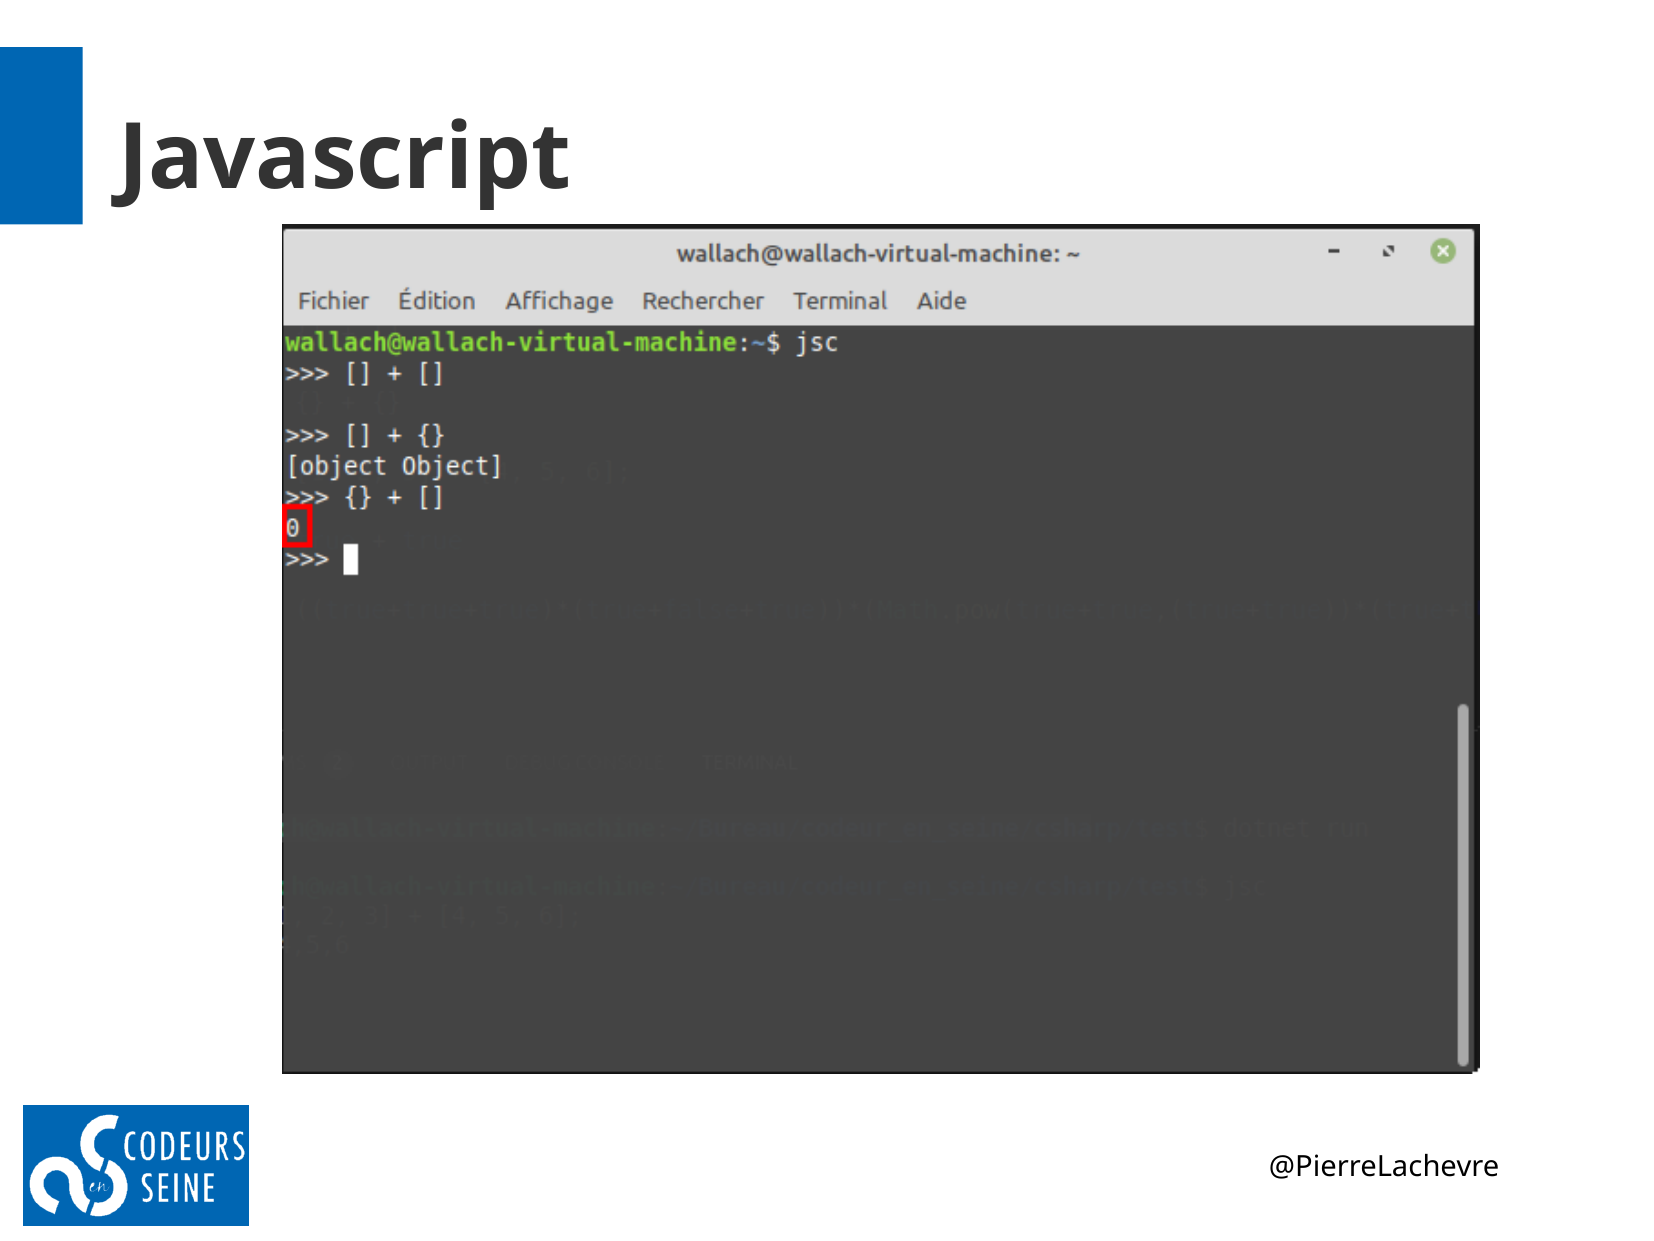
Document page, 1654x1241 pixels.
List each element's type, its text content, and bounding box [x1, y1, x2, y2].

picture [282, 224, 1480, 1074]
title Javascript [118, 49, 1571, 257]
picture [23, 1105, 249, 1226]
